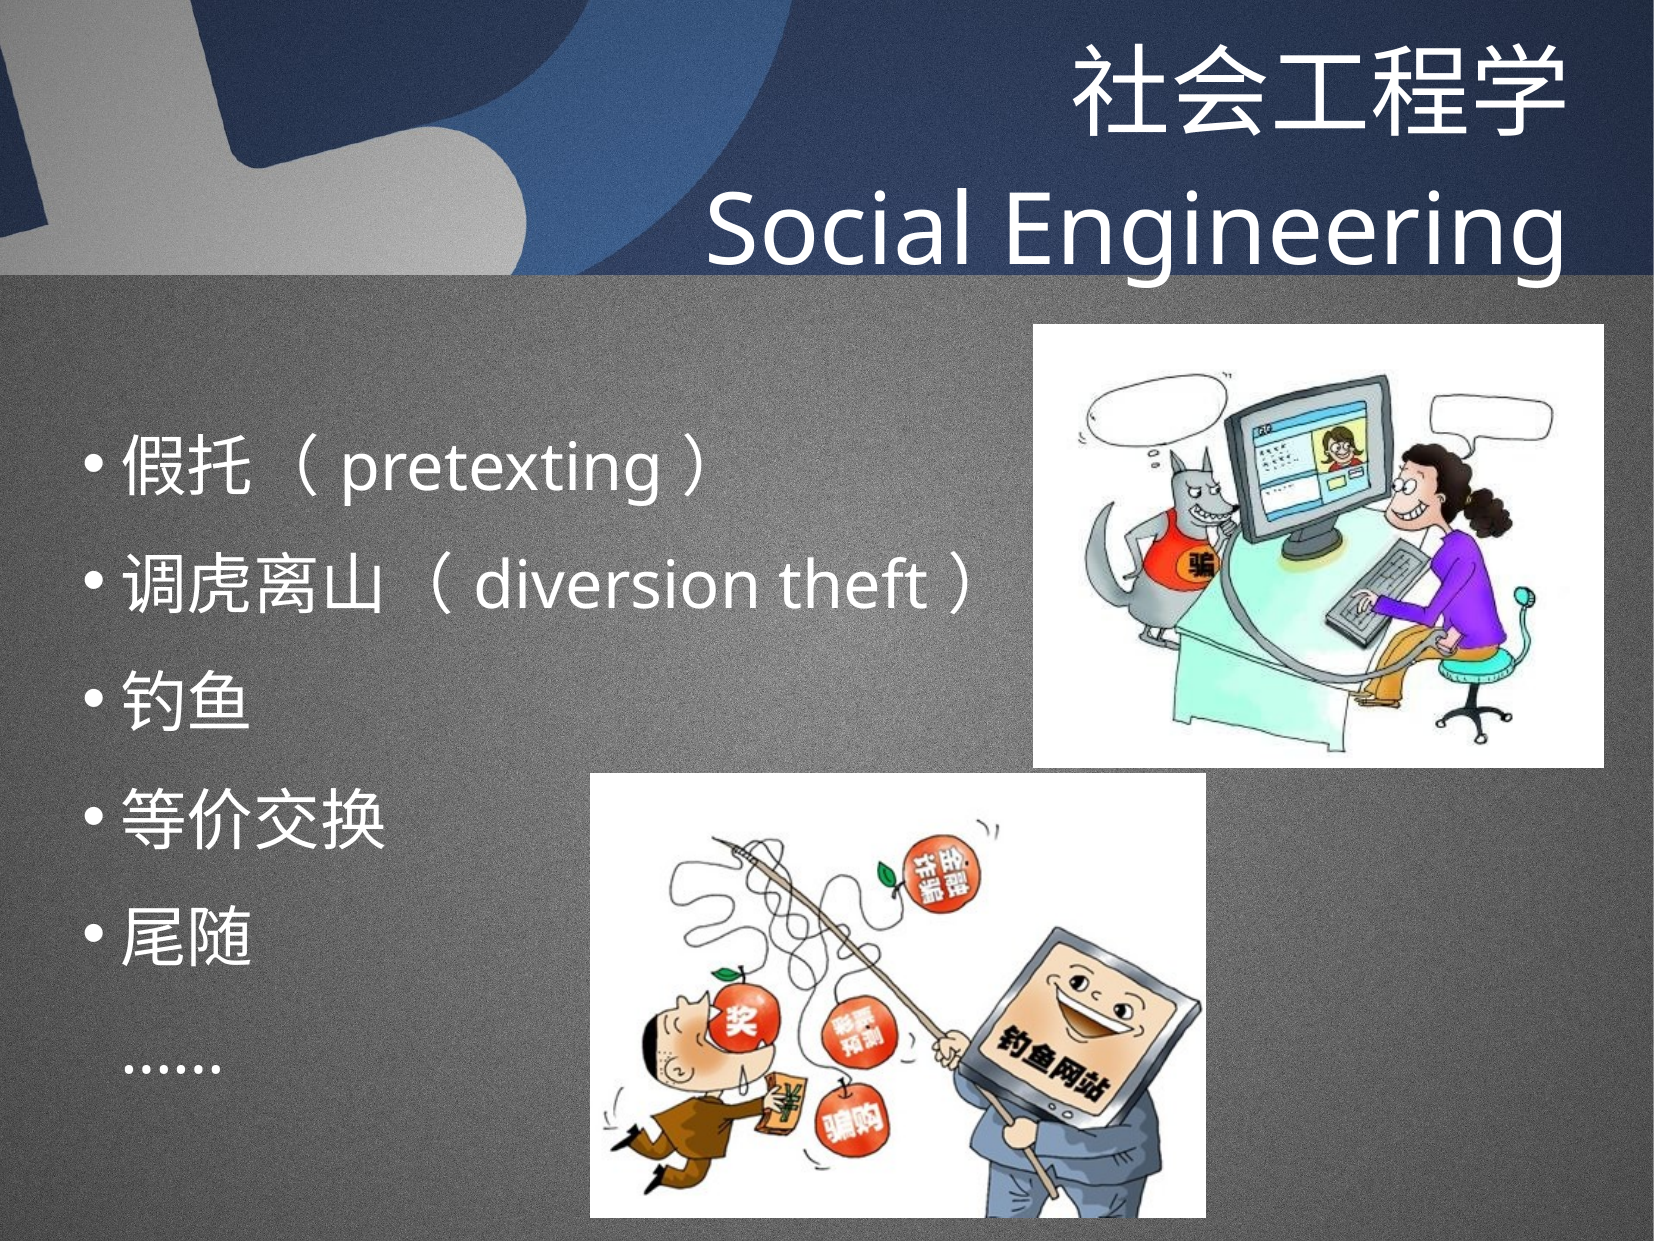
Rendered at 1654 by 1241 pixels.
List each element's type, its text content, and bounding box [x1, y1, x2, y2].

title 社会工程学 Social Engineering [82, 35, 1571, 271]
list 假托（pretexting） 调虎离山（diversion theft） 钓鱼 等价交换 尾随 …… [82, 413, 1571, 1010]
picture [0, 0, 1654, 1241]
